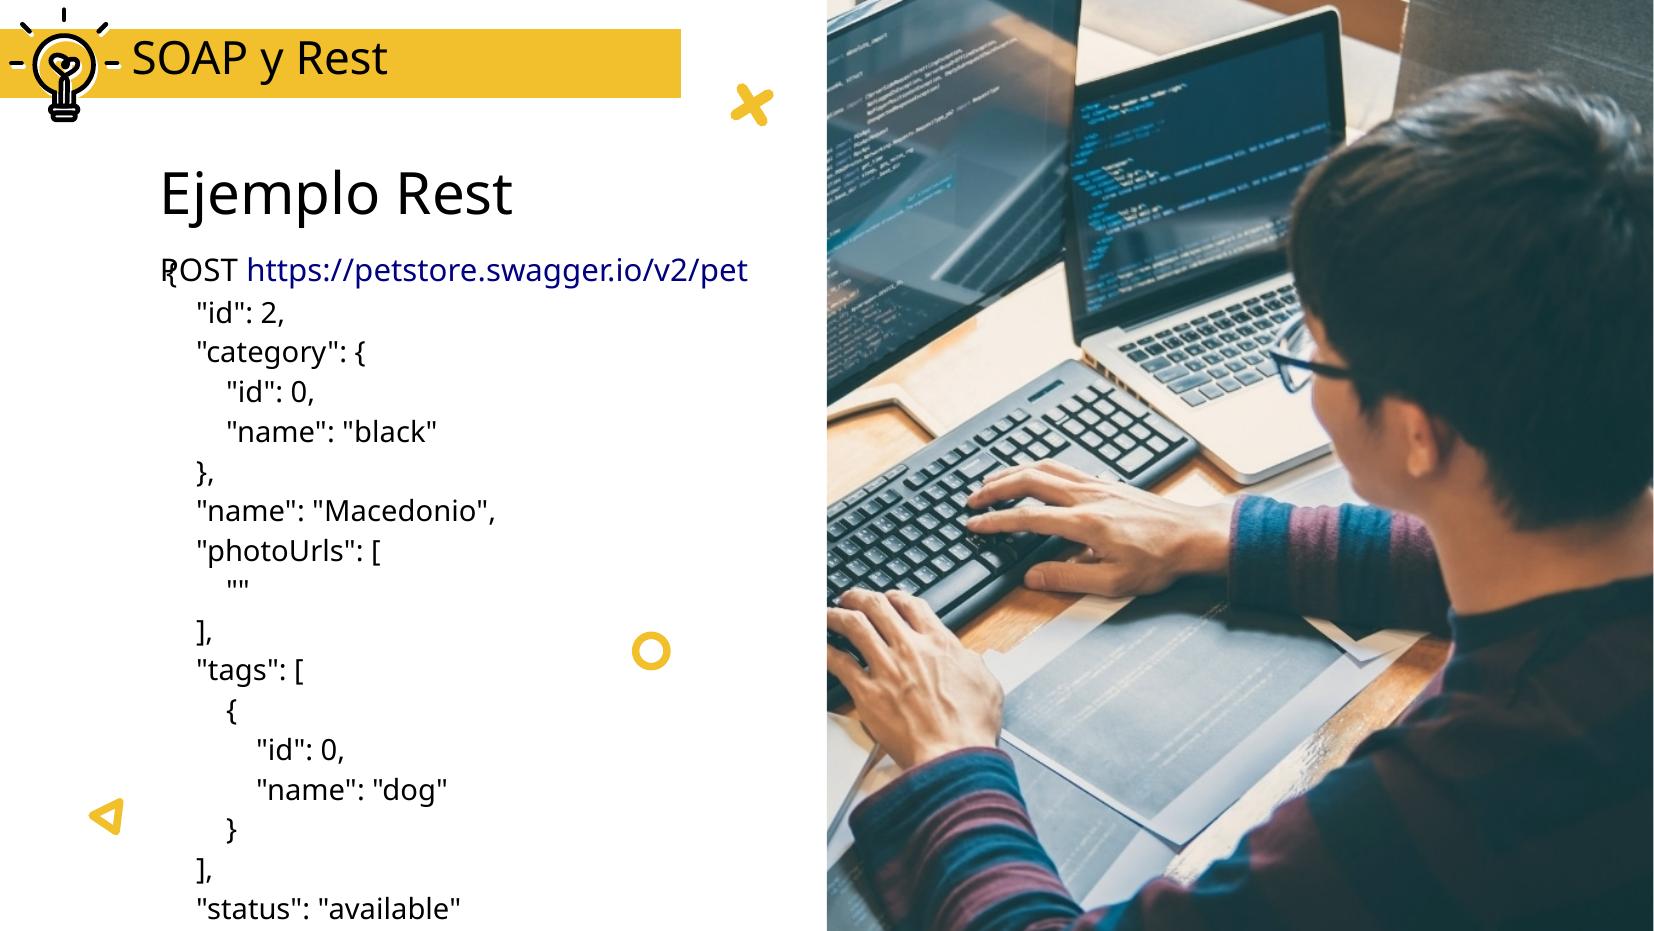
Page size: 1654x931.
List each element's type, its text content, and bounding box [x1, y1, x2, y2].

text_box POST https://petstore.swagger.io/v2/pet [160, 248, 792, 334]
picture [826, 0, 1654, 931]
title Ejemplo Rest [159, 147, 798, 237]
text_box { "id": 2, "category": { "id": 0, "name": "black" }, "name": "Macedonio", "photoUrls": [ "" ], "tags": [ { "id": 0, "name": "dog" } ], "status": "available" } [165, 324, 798, 895]
title SOAP y Rest [131, 16, 578, 97]
